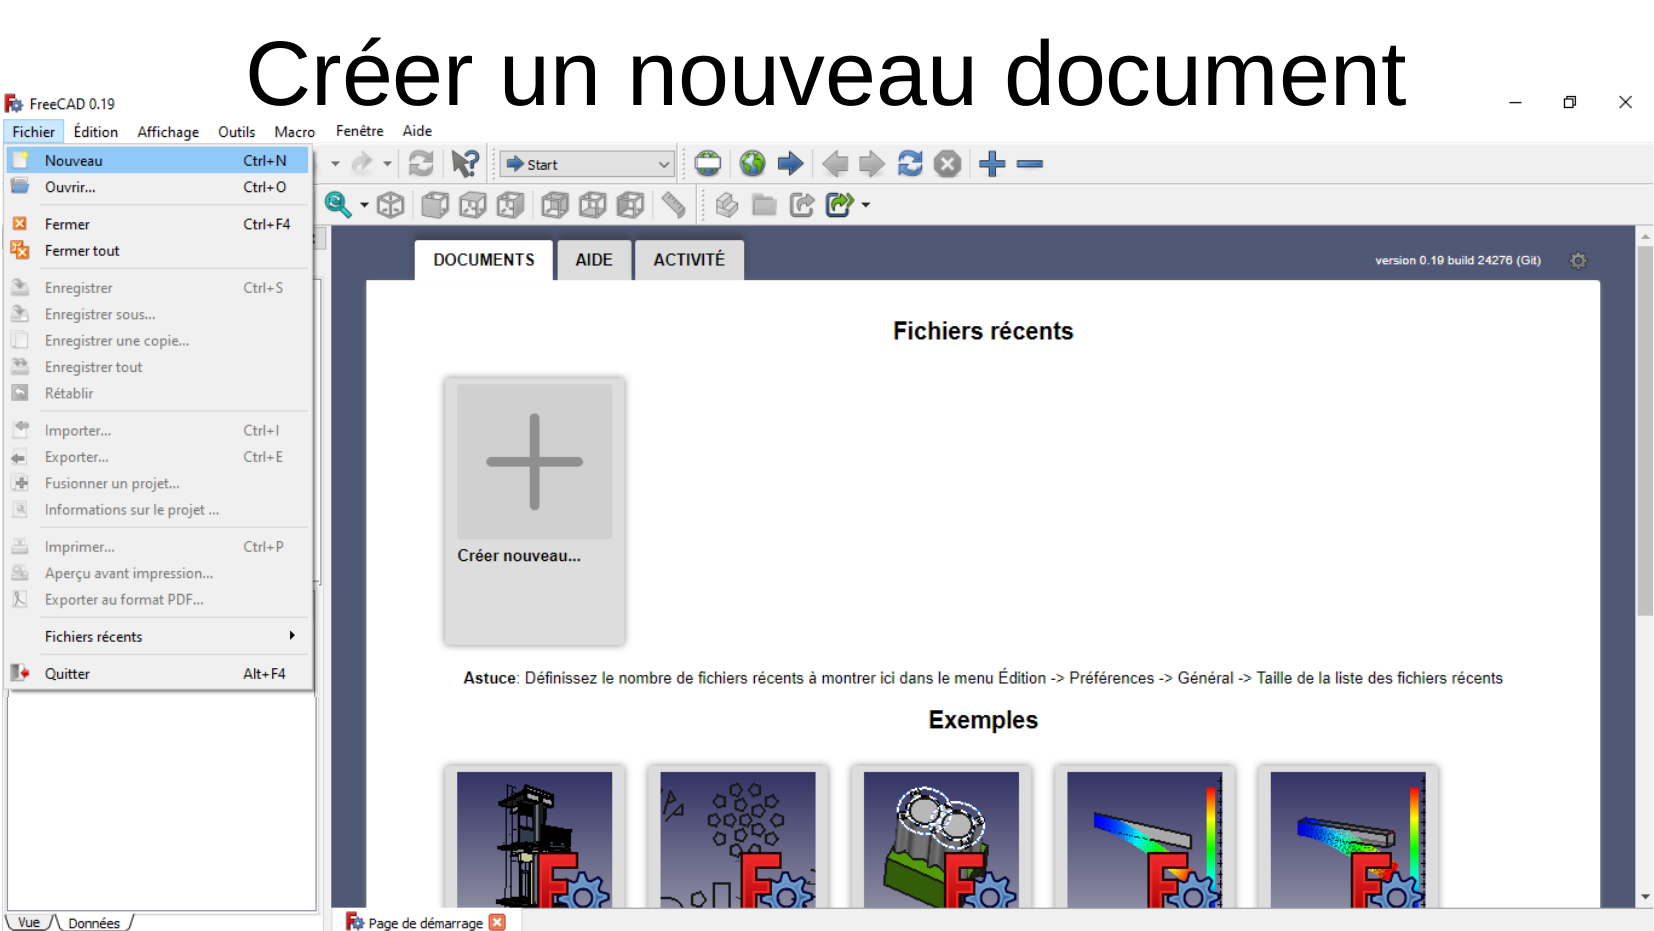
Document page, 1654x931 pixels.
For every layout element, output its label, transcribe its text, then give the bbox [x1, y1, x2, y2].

picture [2, 90, 1654, 931]
title Créer un nouveau document [82, 0, 1571, 152]
